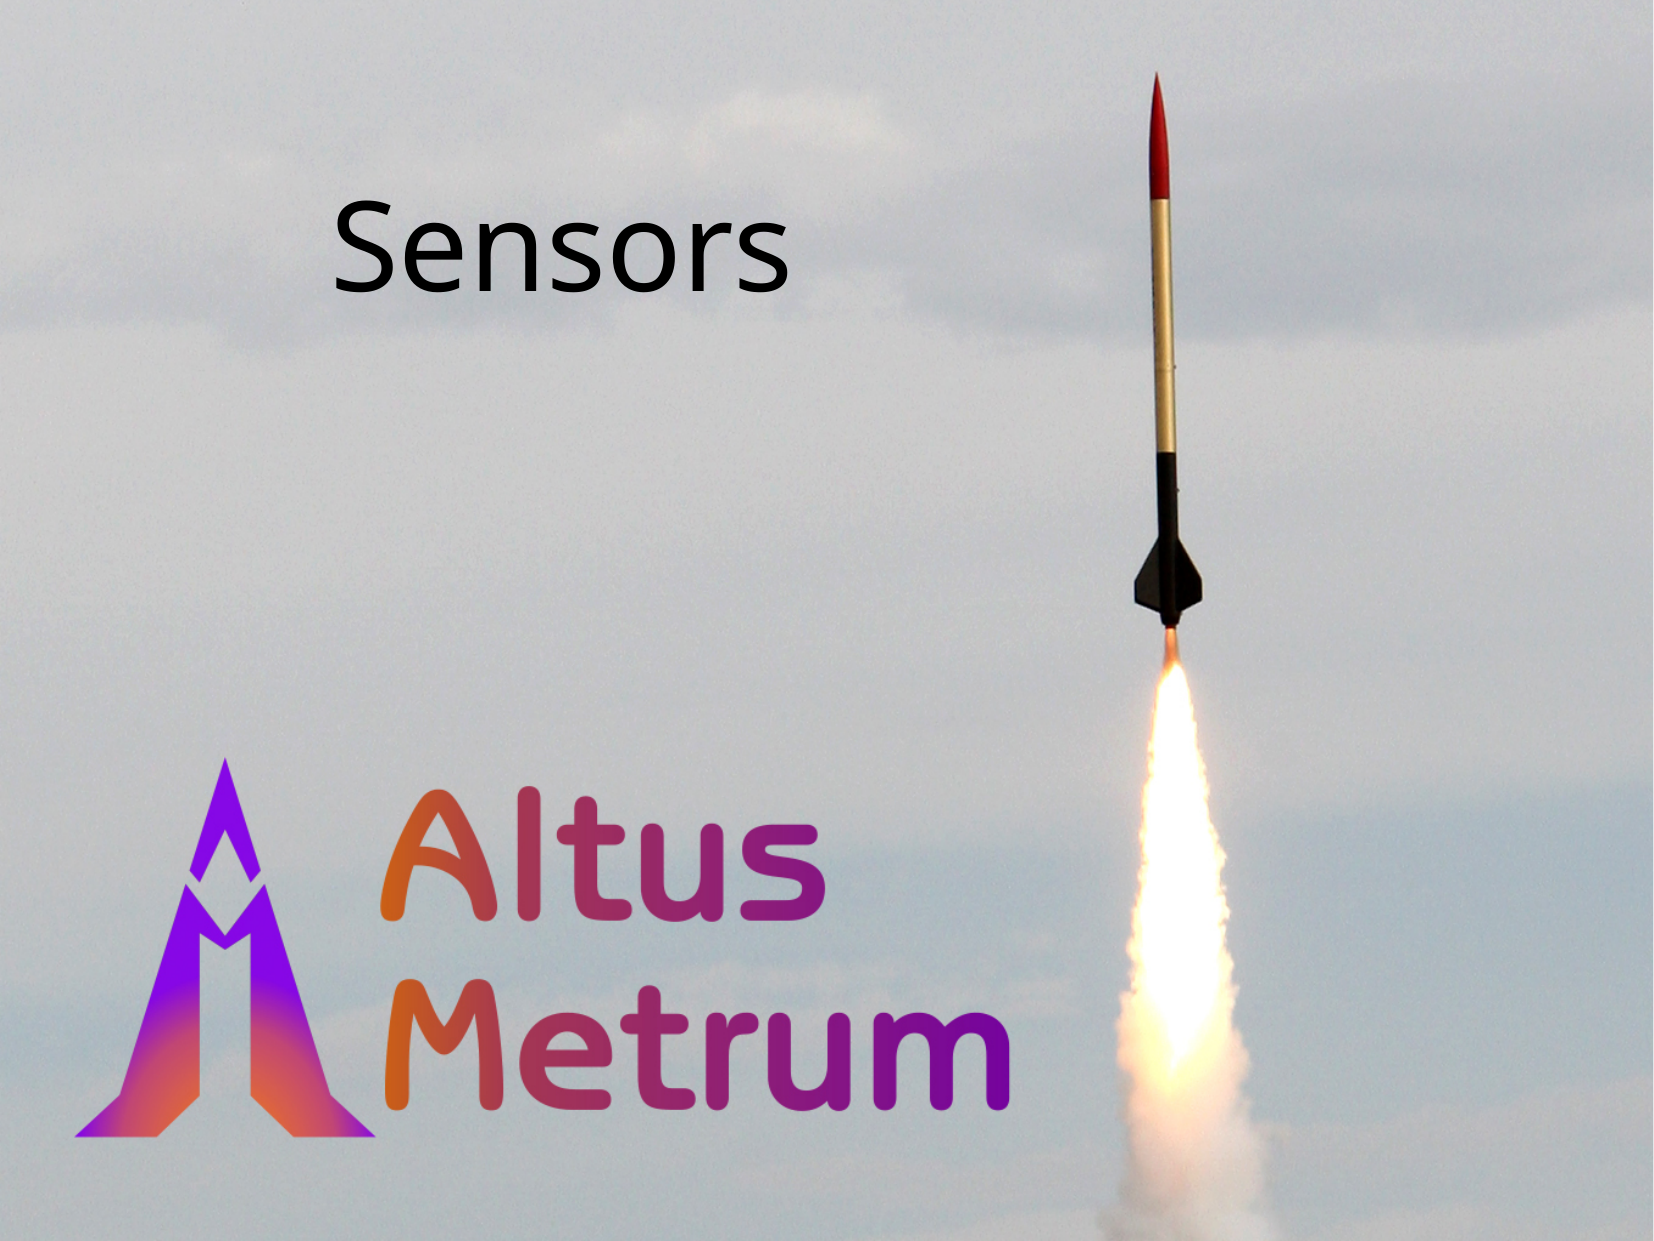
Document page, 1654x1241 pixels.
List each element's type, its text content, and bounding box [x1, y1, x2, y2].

text_box Sensors [74, 150, 1051, 311]
picture [0, 0, 1654, 1241]
